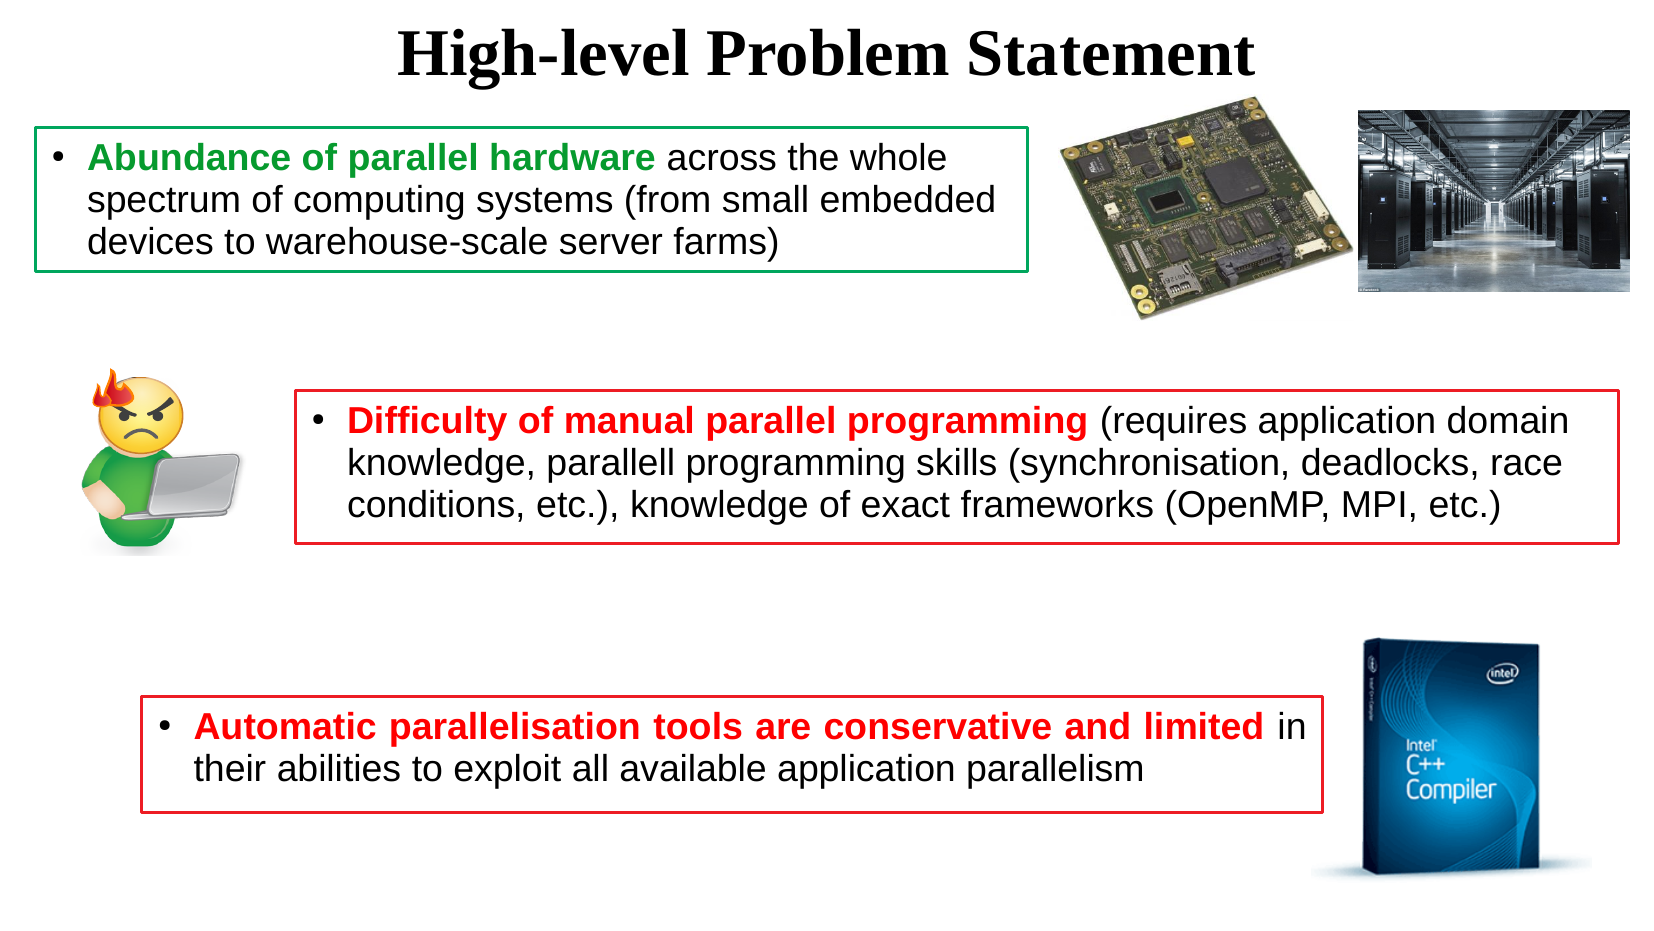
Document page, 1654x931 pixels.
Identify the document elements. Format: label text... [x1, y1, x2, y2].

title High-level Problem Statement [0, 0, 1654, 111]
picture [1311, 637, 1592, 884]
text_box Difficulty of manual parallel programming (requires application domain knowledge, parallell programming skills (synchronisation, deadlocks, race conditions, etc.), knowledge of exact frameworks (OpenMP, MPI, etc.) [295, 390, 1619, 544]
text_box Abundance of parallel hardware across the whole spectrum of computing systems (from small embedded devices to warehouse-scale server farms) [35, 127, 1028, 272]
picture [1058, 94, 1354, 321]
picture [74, 366, 249, 556]
picture [1358, 110, 1630, 292]
text_box Automatic parallelisation tools are conservative and limited in their abilities to exploit all available application parallelism [141, 696, 1323, 813]
